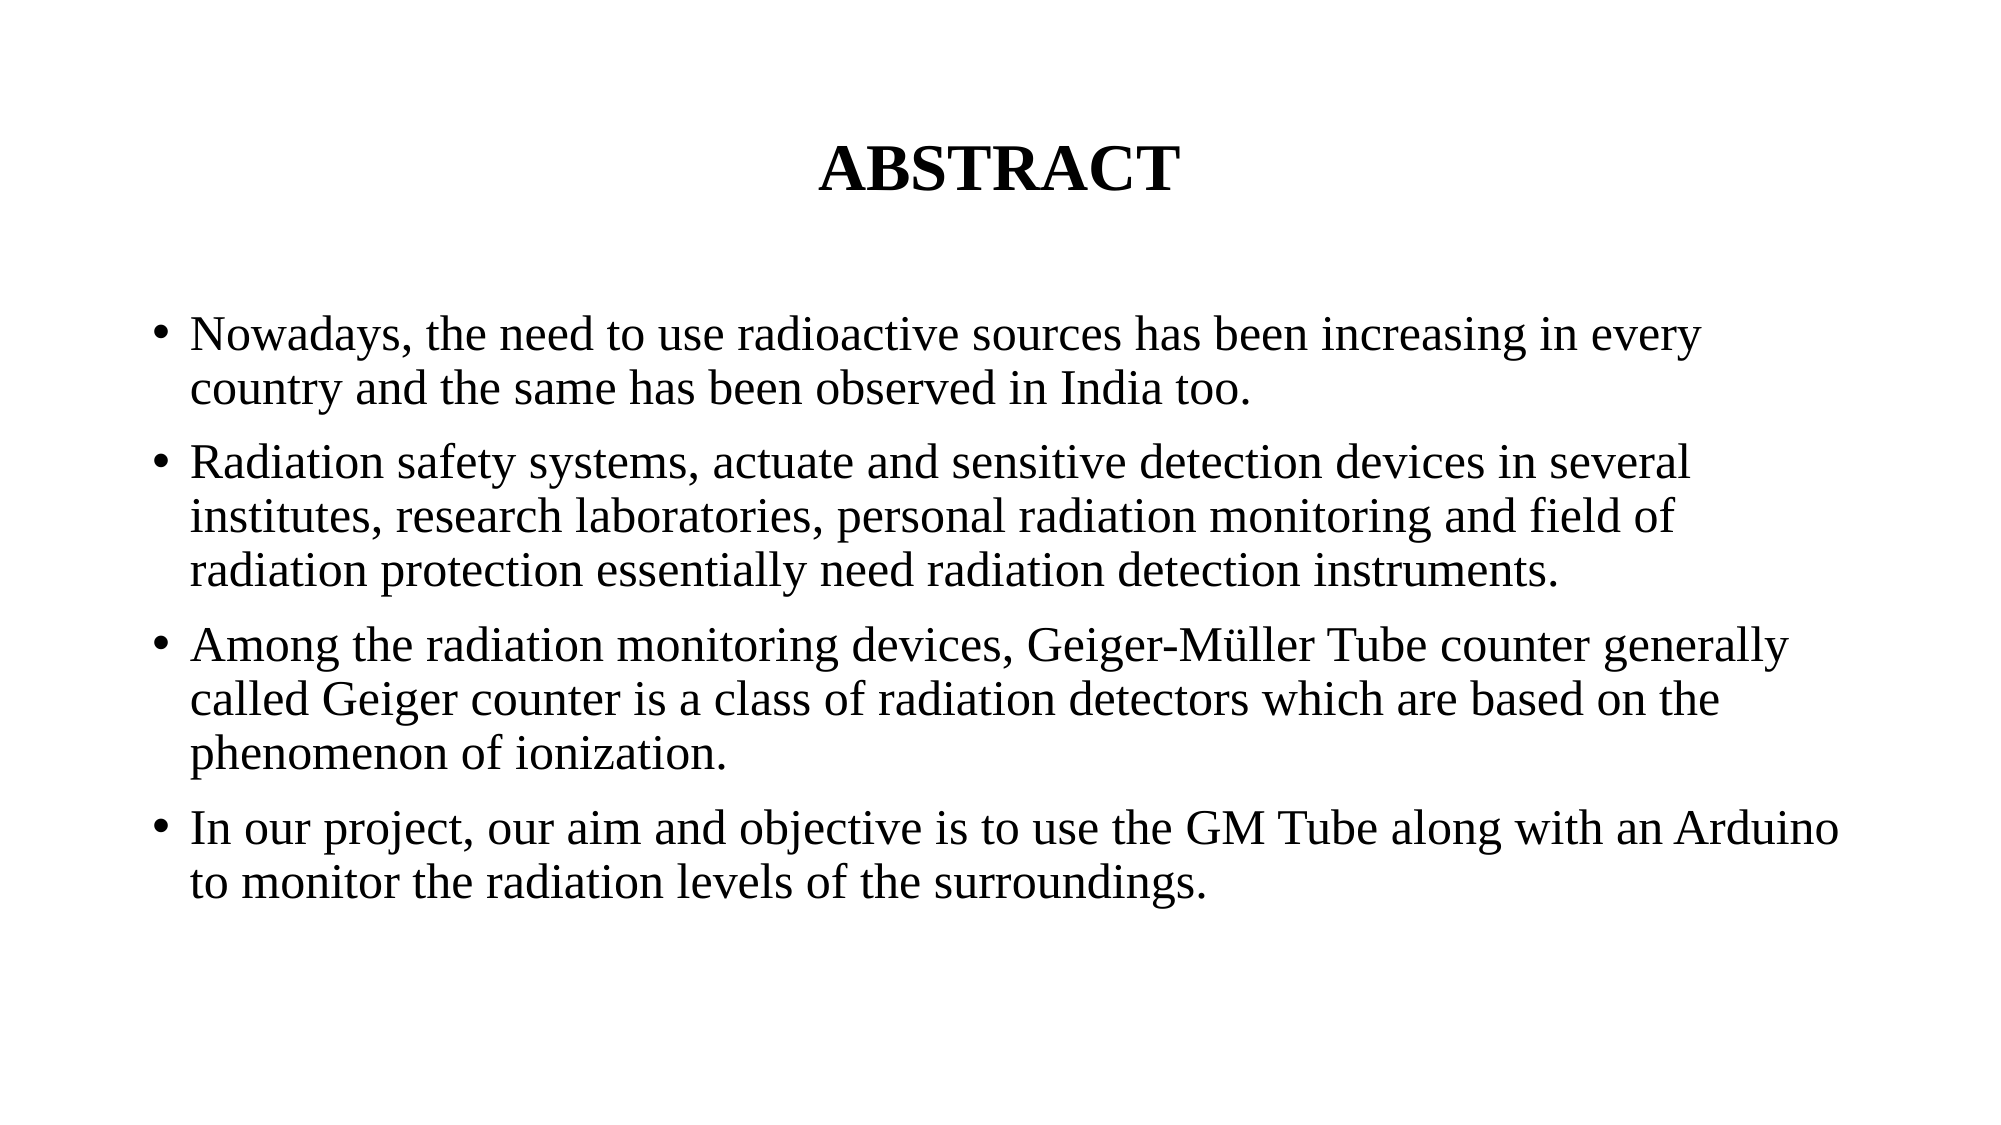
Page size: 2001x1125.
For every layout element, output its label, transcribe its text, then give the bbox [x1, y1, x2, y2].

title ABSTRACT [137, 59, 1863, 278]
list Nowadays, the need to use radioactive sources has been increasing in every country and the same has been observed in India too. Radiation safety systems, actuate and sensitive detection devices in several institutes, research laboratories, personal radiation monitoring and field of radiation protection essentially need radiation detection instruments. Among the radiation monitoring devices, Geiger-Müller Tube counter generally called Geiger counter is a class of radiation detectors which are based on the phenomenon of ionization. In our project, our aim and objective is to use the GM Tube along with an Arduino to monitor the radiation levels of the surroundings. [137, 299, 1863, 1014]
